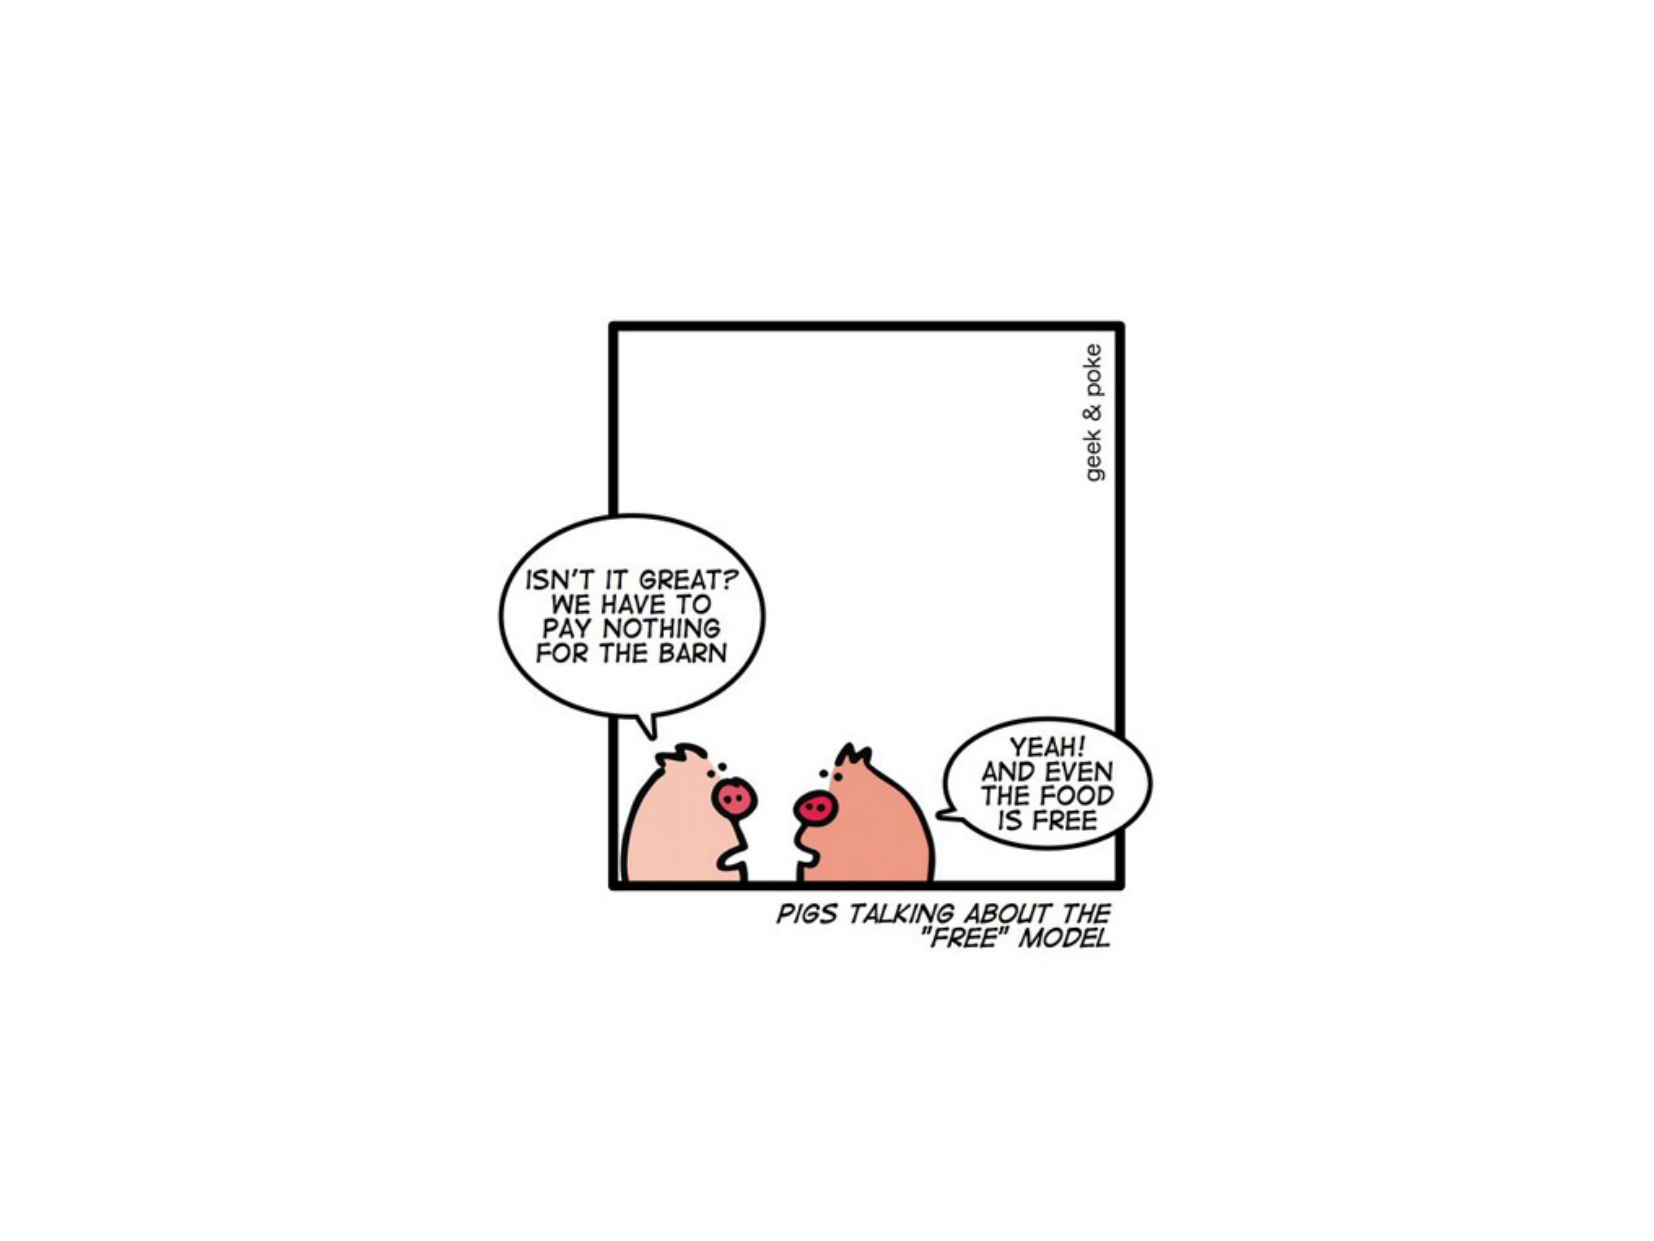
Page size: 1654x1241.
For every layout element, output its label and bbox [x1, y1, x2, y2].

picture [493, 250, 1160, 1050]
